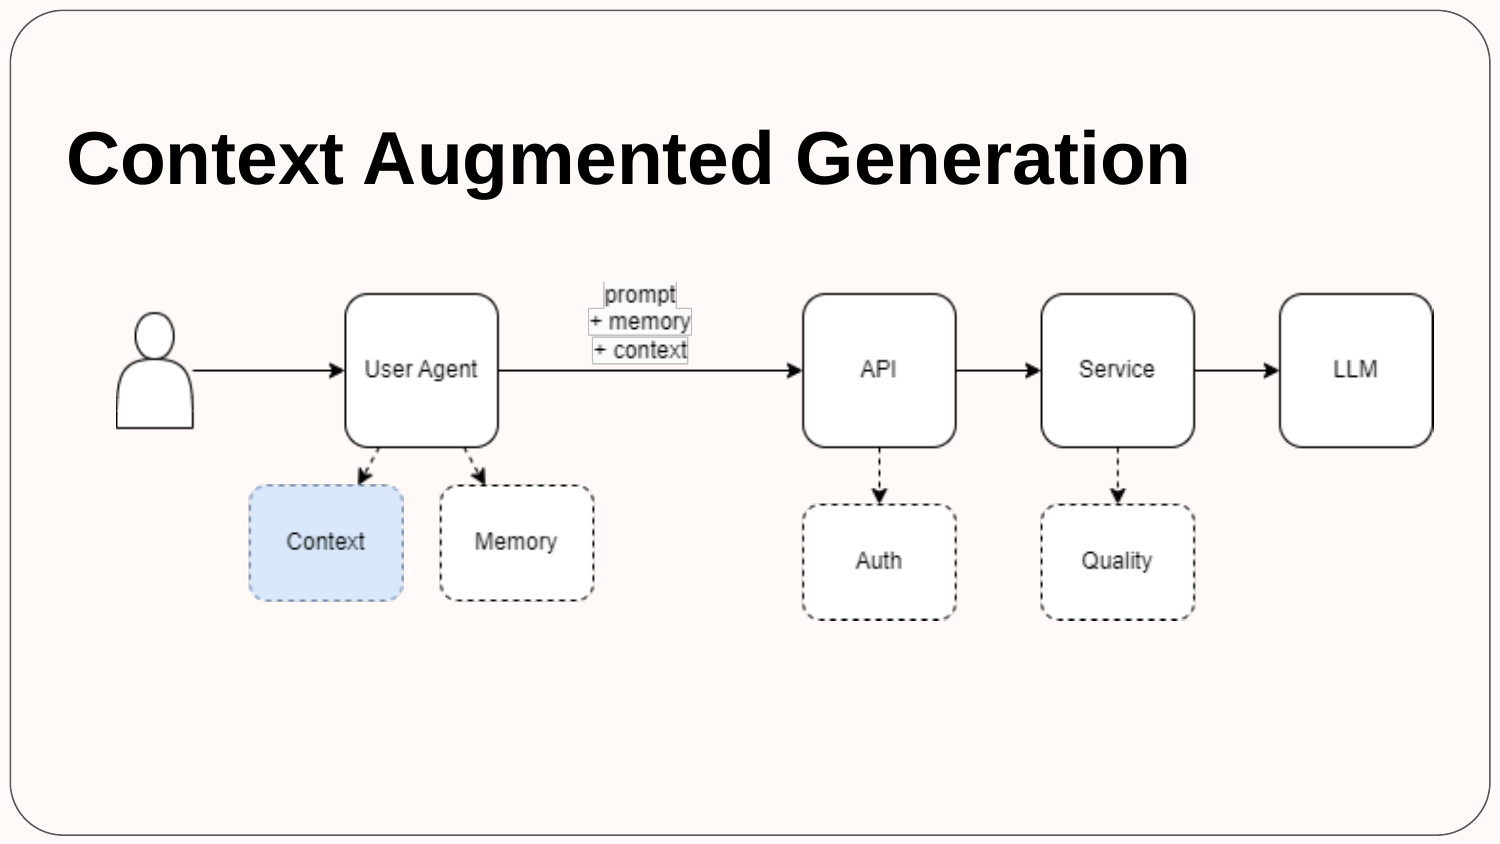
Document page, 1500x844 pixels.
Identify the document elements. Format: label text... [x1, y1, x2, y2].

picture [116, 282, 1434, 621]
title Context Augmented Generation [51, 85, 1449, 224]
